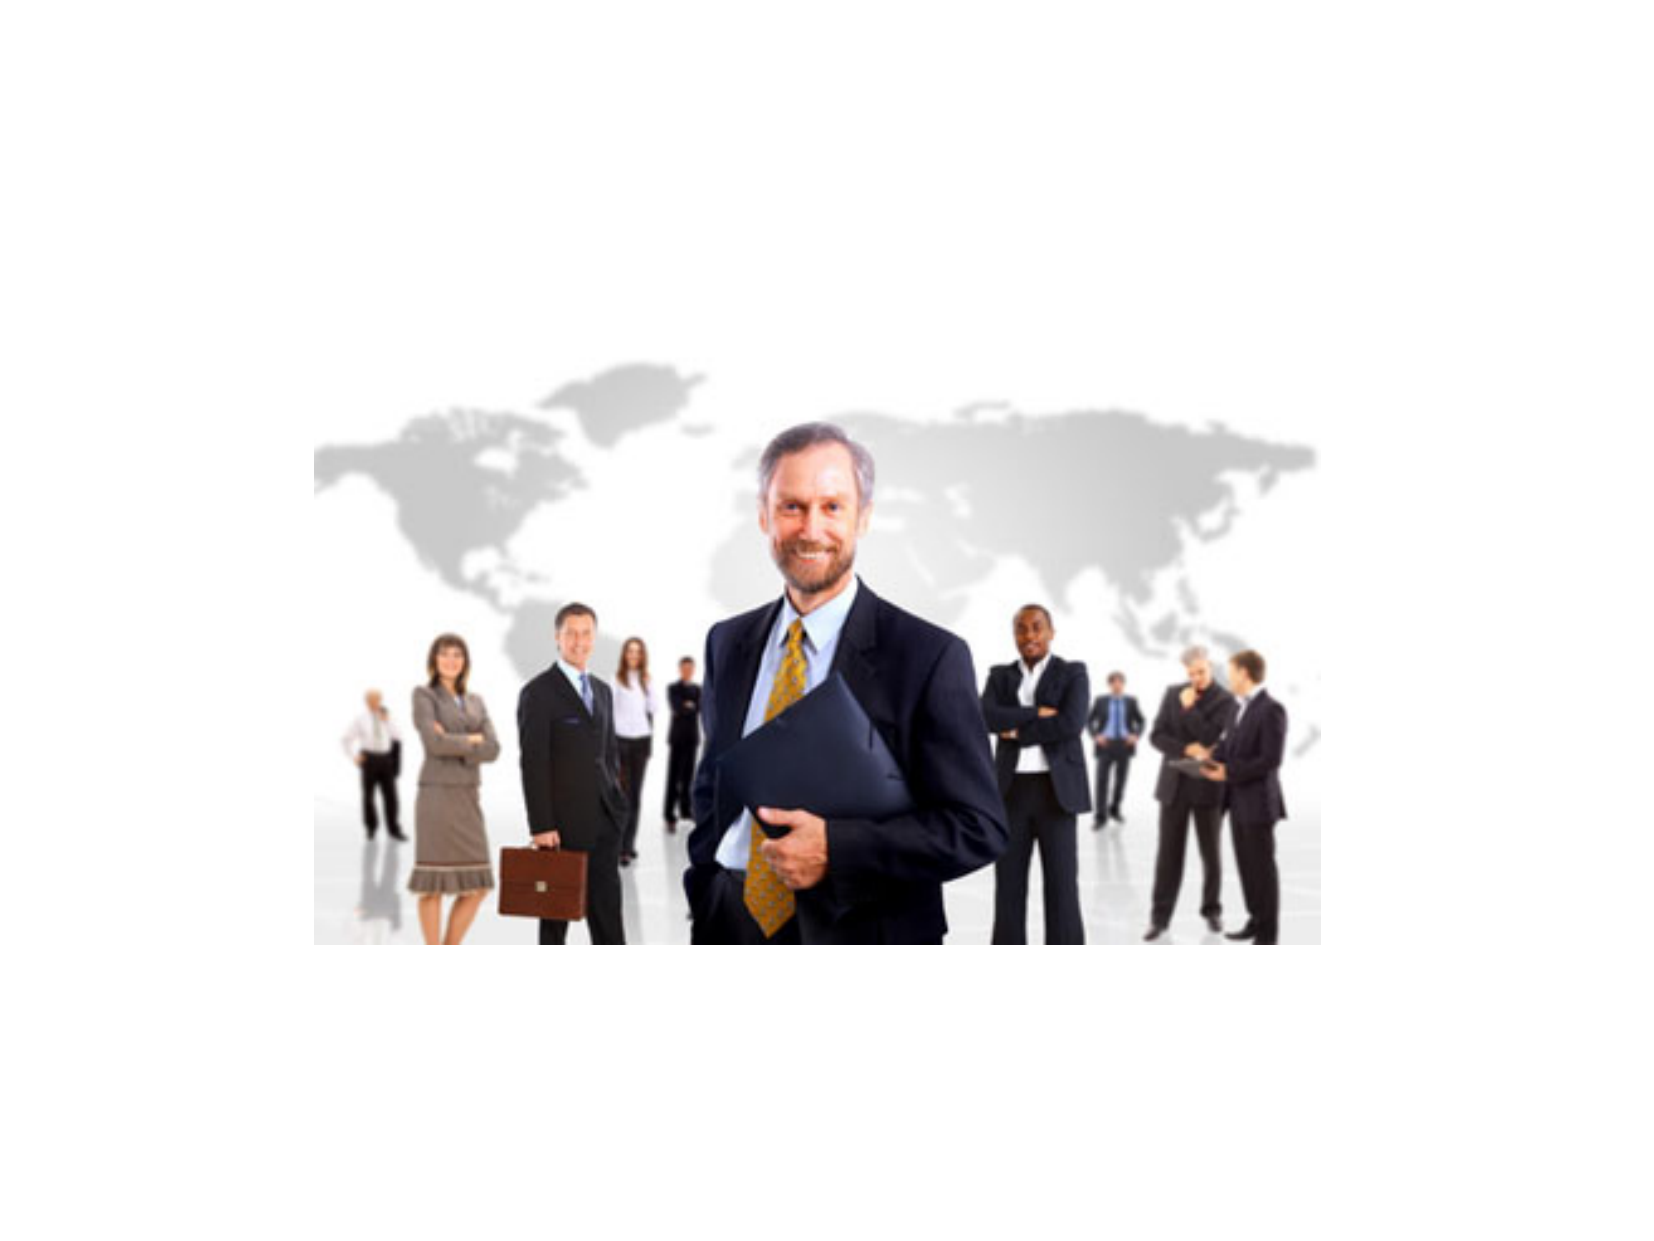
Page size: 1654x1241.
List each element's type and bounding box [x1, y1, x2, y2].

picture [314, 339, 1321, 946]
